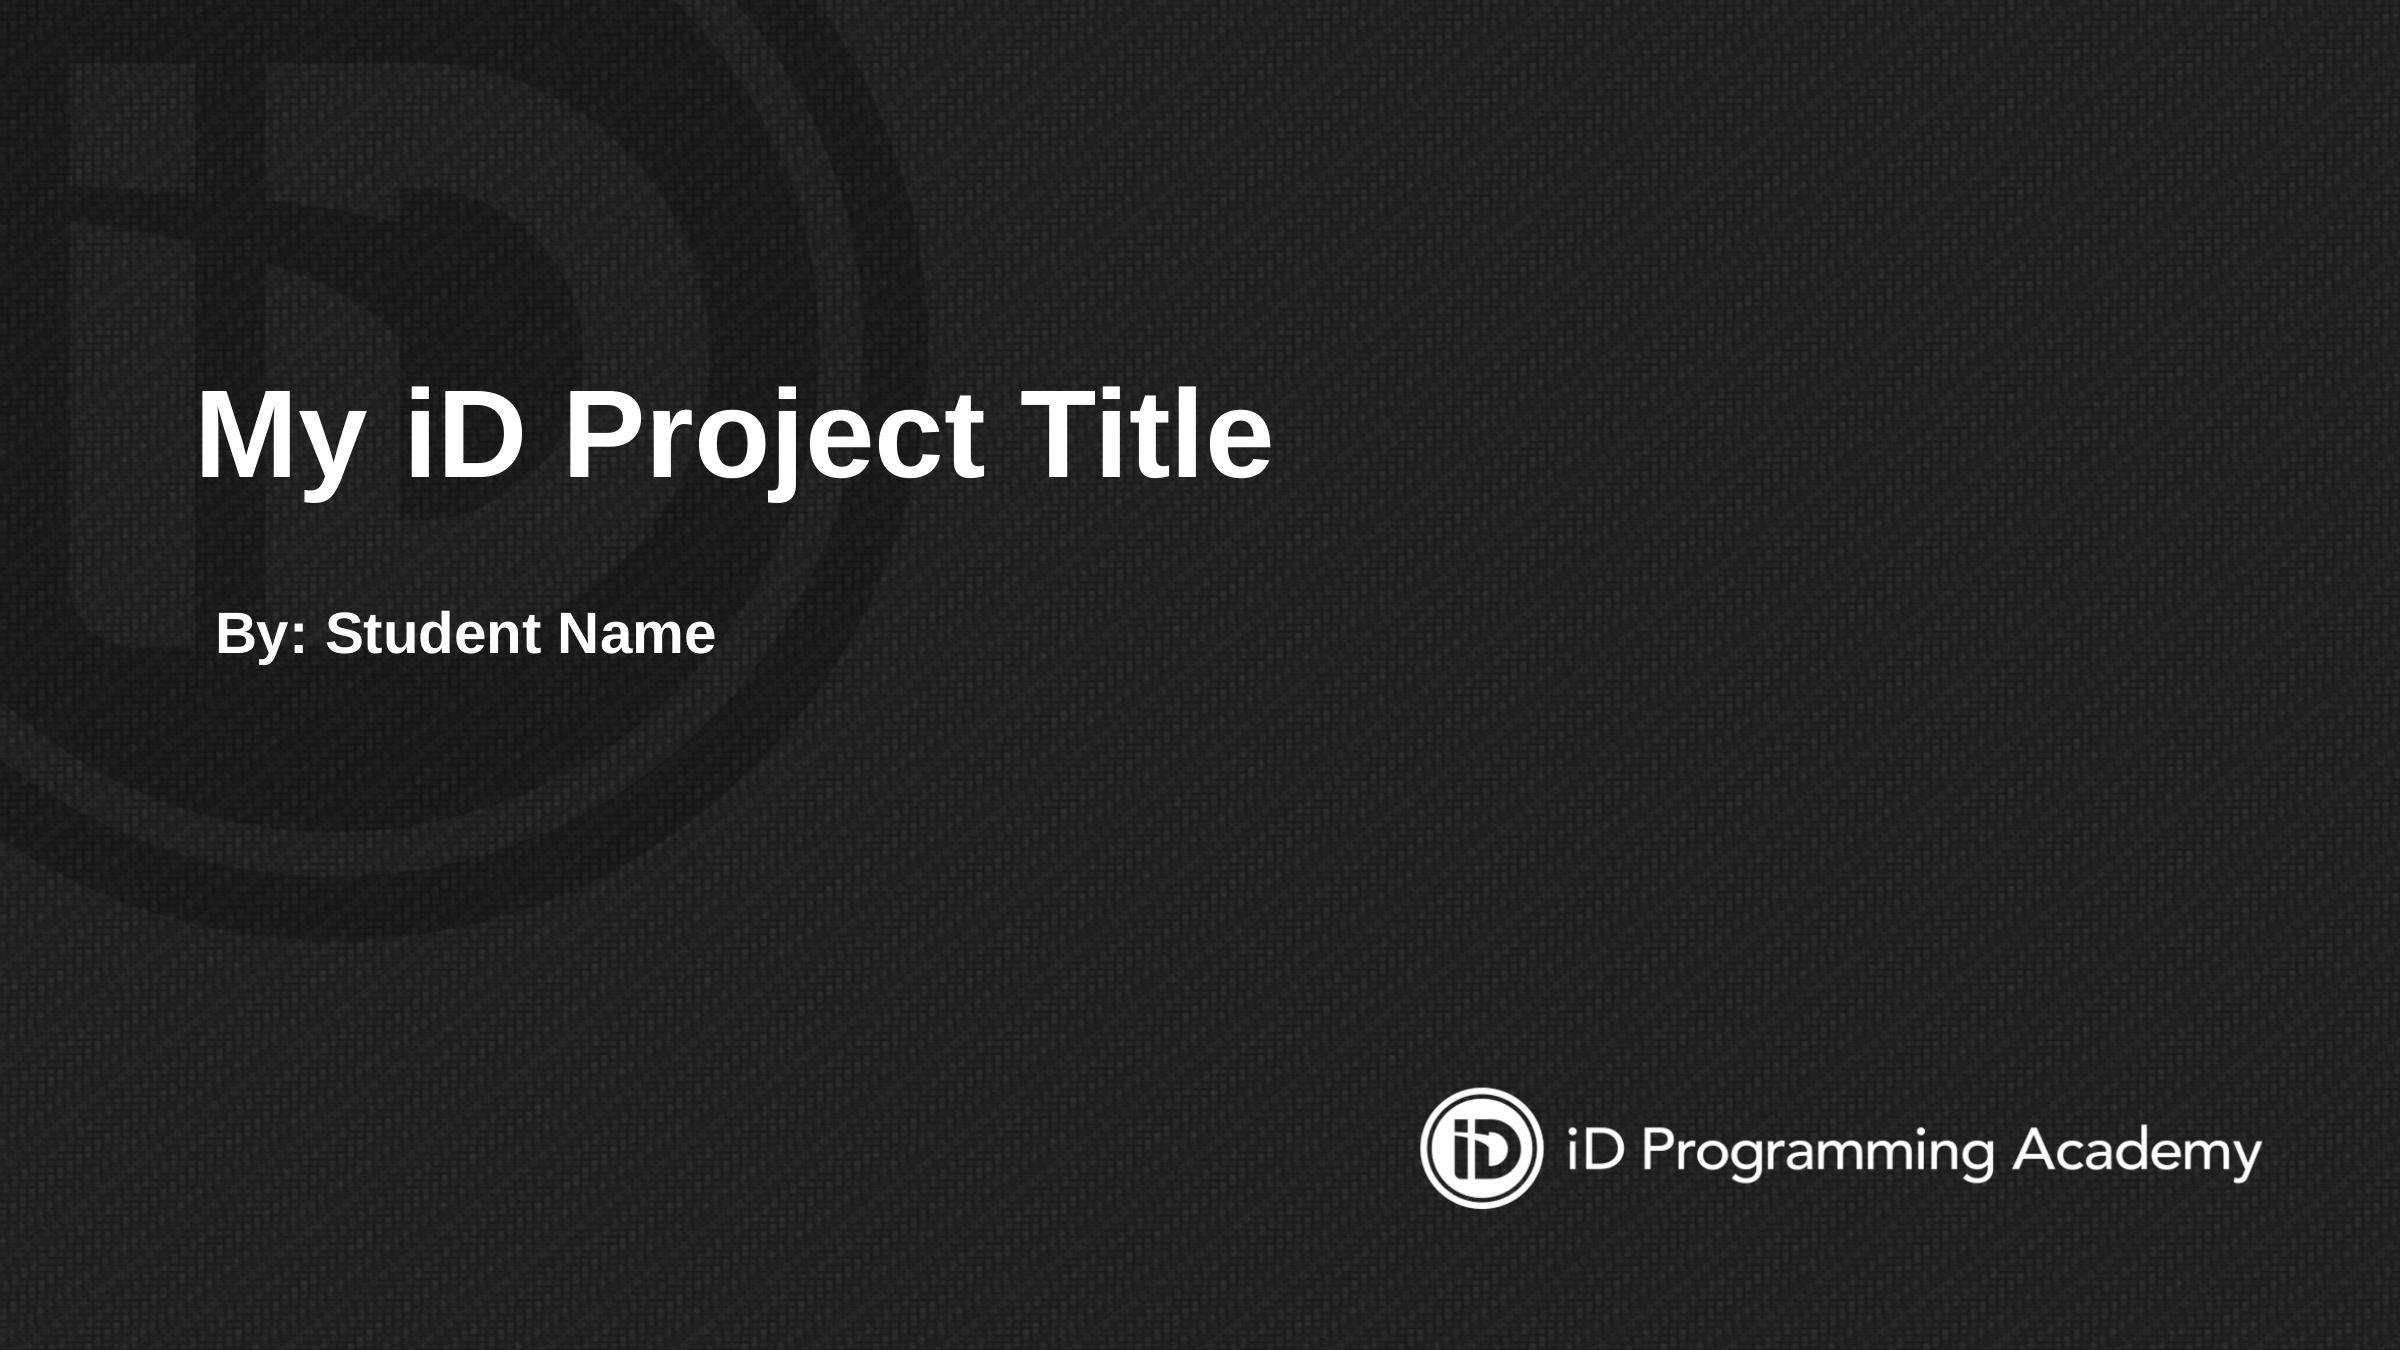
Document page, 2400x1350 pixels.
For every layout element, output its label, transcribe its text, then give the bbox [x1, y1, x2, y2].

picture [0, 0, 2400, 1350]
text_box By: Student Name [200, 569, 2240, 690]
title My iD Project Title [180, 344, 2220, 601]
